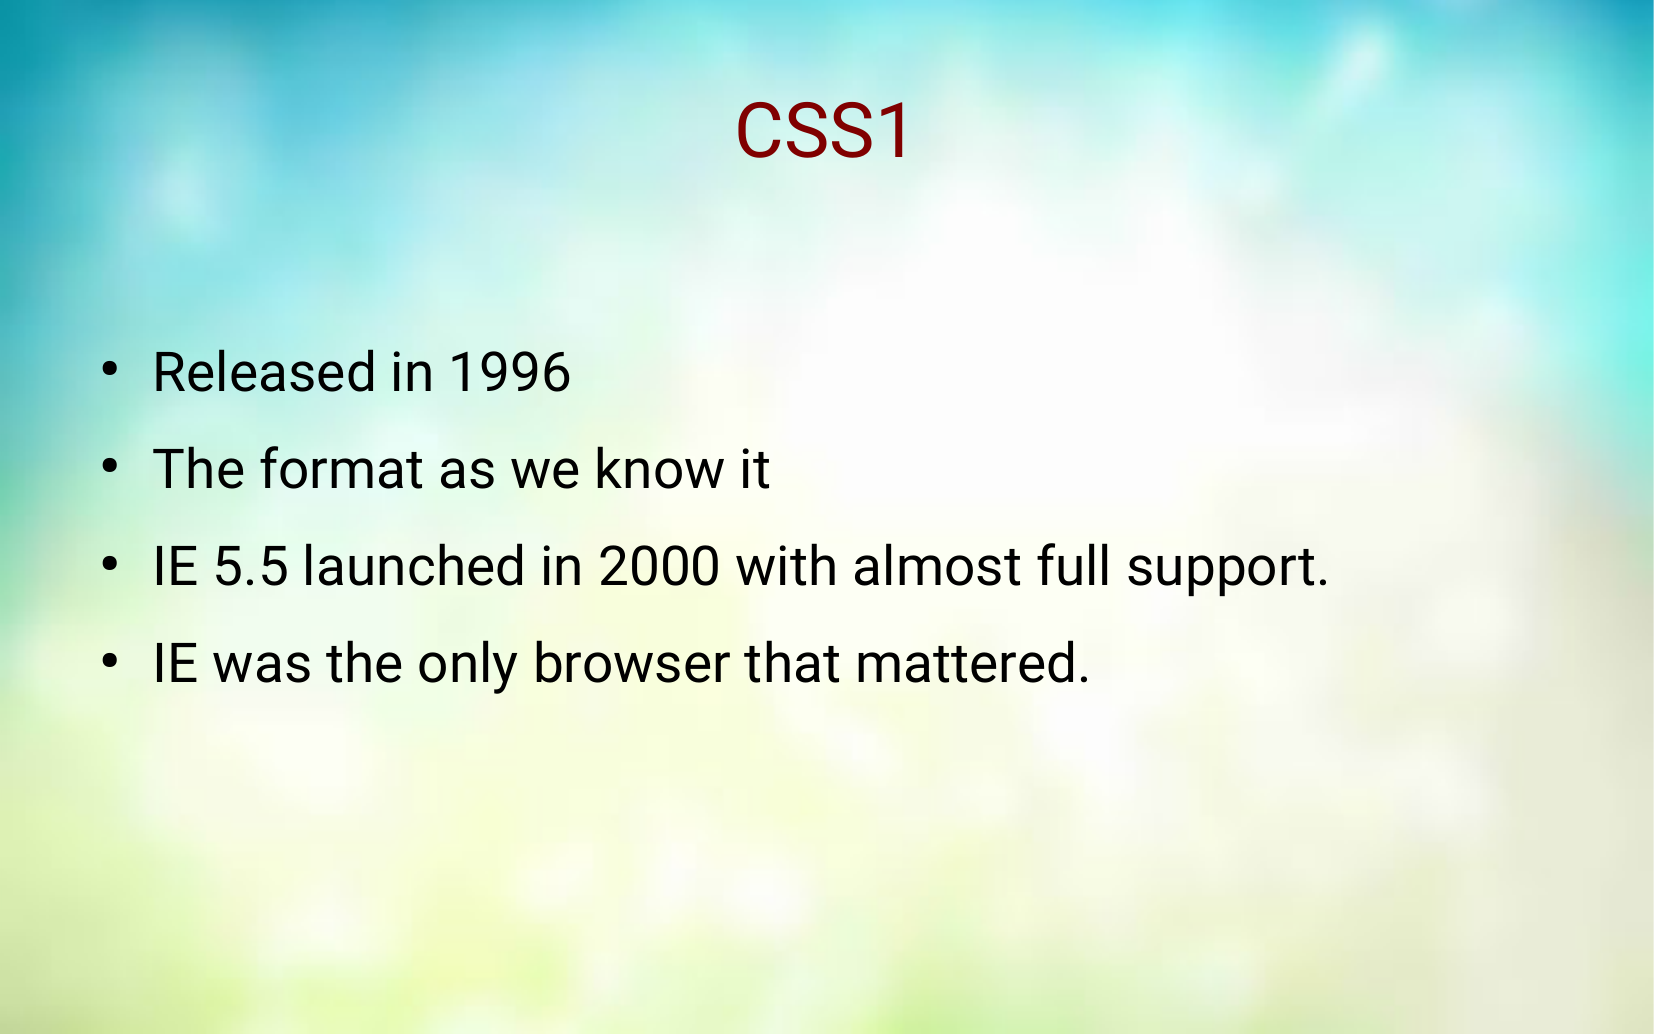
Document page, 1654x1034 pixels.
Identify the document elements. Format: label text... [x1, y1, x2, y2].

title CSS1 [82, 41, 1571, 214]
list Released in 1996 The format as we know it IE 5.5 launched in 2000 with almost full support. IE was the only browser that mattered. [82, 333, 1571, 701]
picture [0, 0, 1654, 1034]
